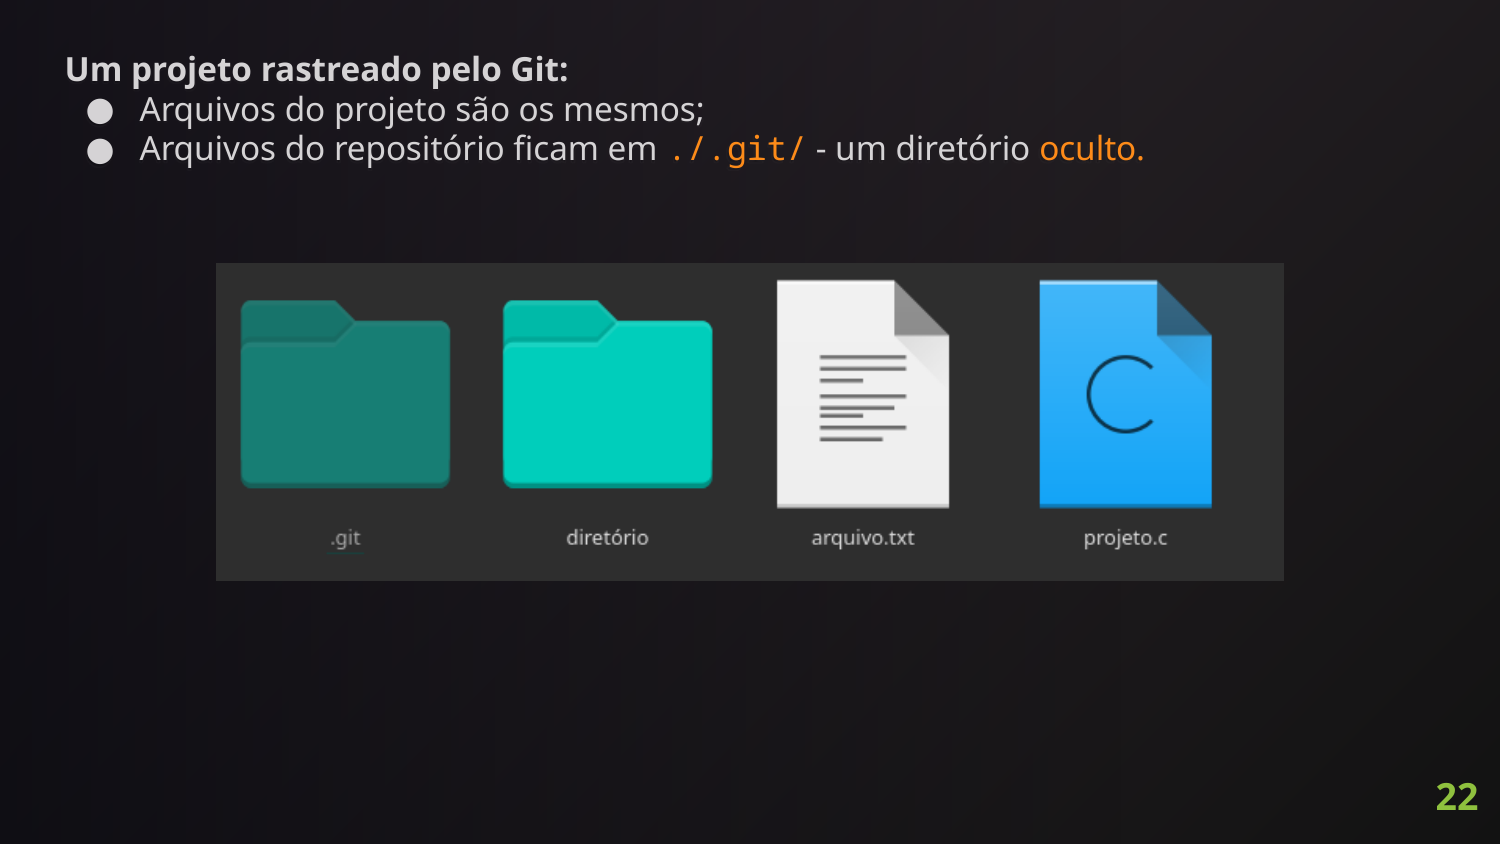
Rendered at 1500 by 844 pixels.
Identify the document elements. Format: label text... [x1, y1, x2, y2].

picture [216, 263, 1284, 581]
slide_number <number> [1407, 752, 1494, 844]
list Um projeto rastreado pelo Git: Arquivos do projeto são os mesmos; Arquivos do repositório ficam em ./.git/ - um diretório oculto. [49, 32, 1250, 565]
